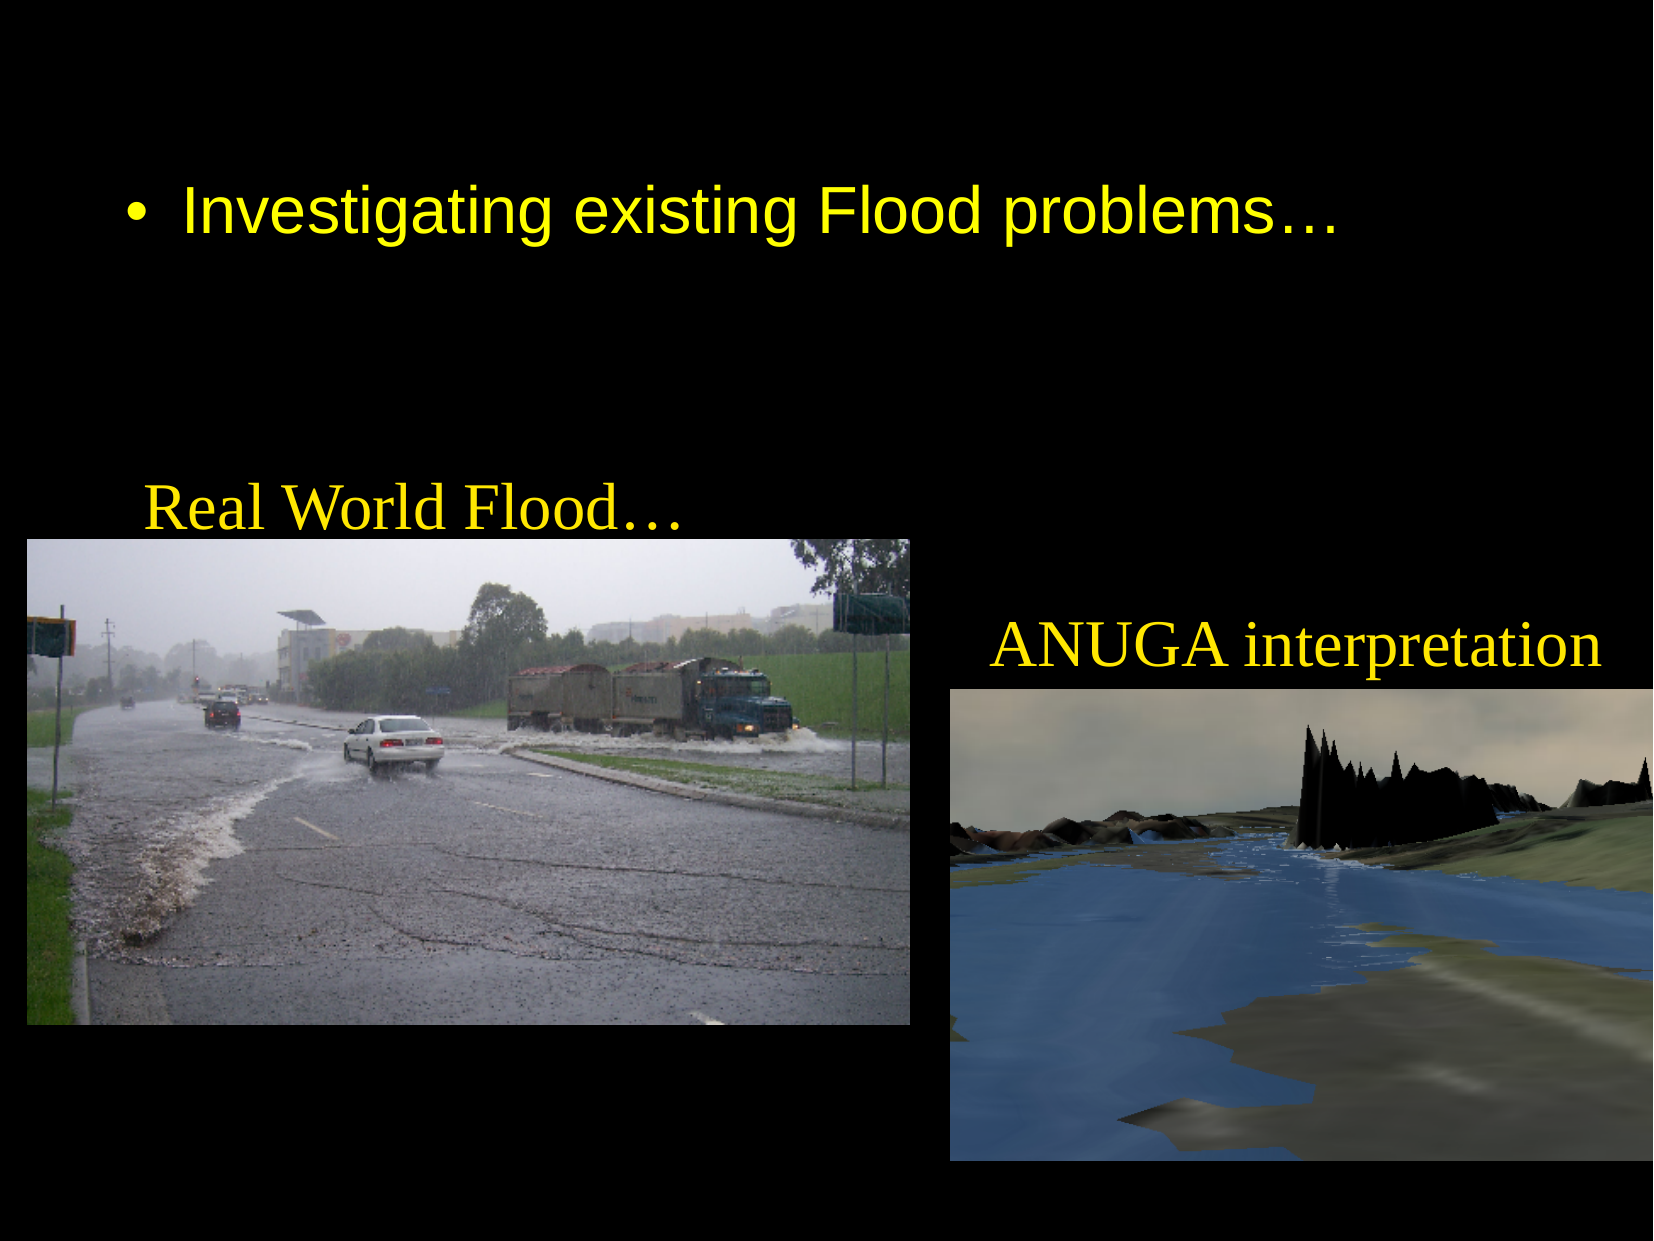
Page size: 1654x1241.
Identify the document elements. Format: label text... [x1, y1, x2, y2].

list Investigating existing Flood problems… [110, 165, 1516, 386]
picture [950, 689, 1653, 1161]
text_box Real World Flood… [128, 454, 702, 551]
picture [27, 539, 910, 1025]
text_box ANUGA interpretation [974, 592, 1619, 688]
